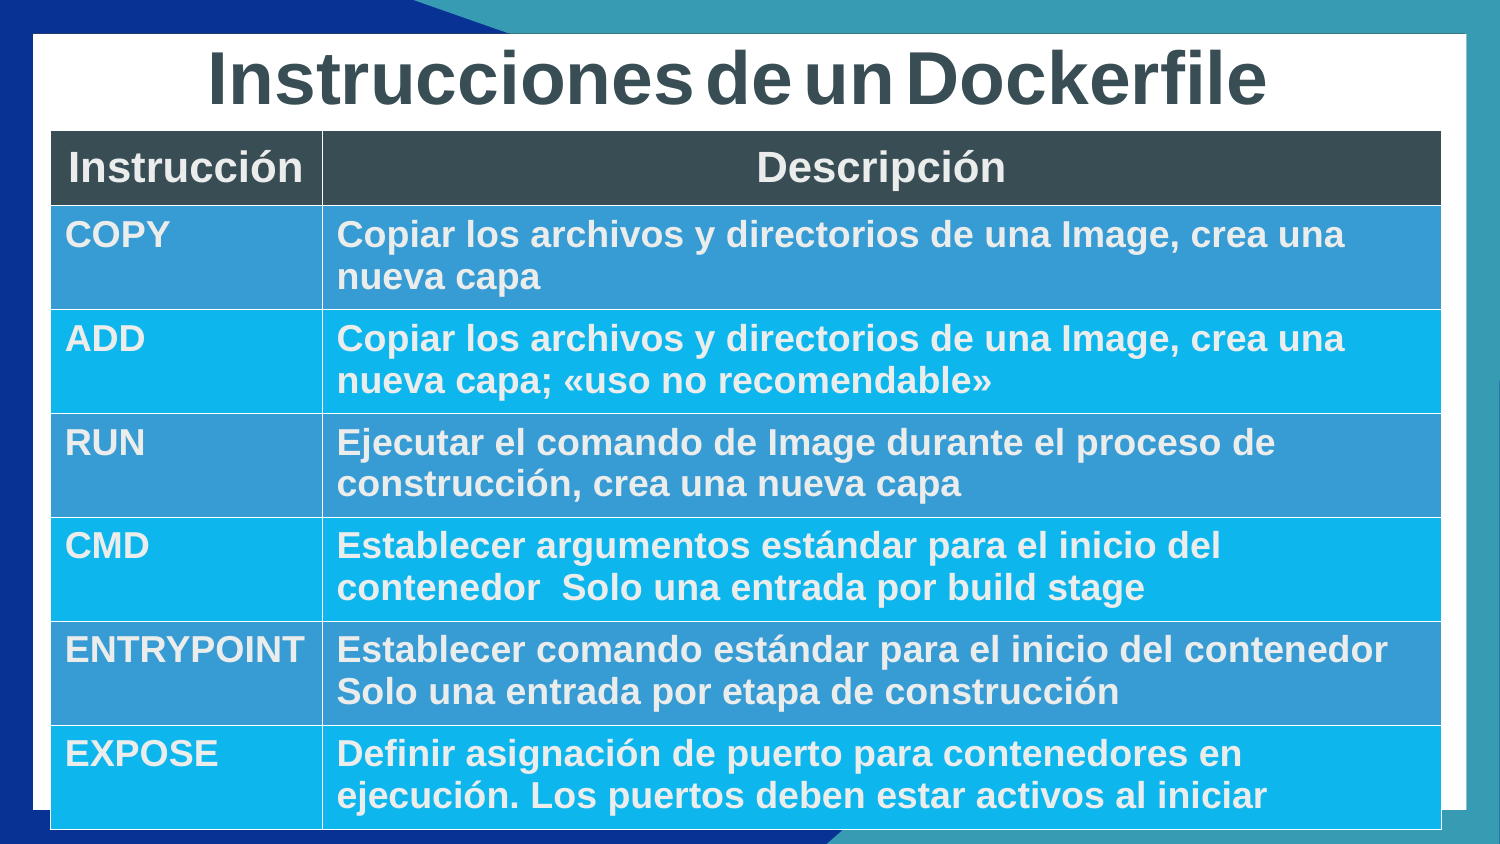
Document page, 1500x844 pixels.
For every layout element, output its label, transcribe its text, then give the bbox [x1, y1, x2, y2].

table_cell Copiar los archivos y directorios de una Image, crea una nueva capa; «uso no recomendable» [323, 310, 1441, 413]
table_cell Establecer comando estándar para el inicio del contenedor Solo una entrada por etapa de construcción [323, 622, 1441, 725]
table_cell Establecer argumentos estándar para el inicio del contenedor Solo una entrada por build stage [323, 518, 1441, 621]
table_cell Copiar los archivos y directorios de una Image, crea una nueva capa [323, 206, 1441, 309]
table_cell Ejecutar el comando de Image durante el proceso de construcción, crea una nueva capa [323, 414, 1441, 517]
text_box Instrucciones de un Dockerfile [29, 29, 1447, 213]
table_cell Definir asignación de puerto para contenedores en ejecución. Los puertos deben estar activos al iniciar [323, 726, 1441, 829]
table_cell COPY [51, 206, 322, 309]
table_cell EXPOSE [51, 726, 322, 829]
table_cell ENTRYPOINT [51, 622, 322, 725]
table_cell ADD [51, 310, 322, 413]
table_cell CMD [51, 518, 322, 621]
table_header Descripción [323, 131, 1441, 205]
table_header Instrucción [51, 131, 322, 205]
table_cell RUN [51, 414, 322, 517]
